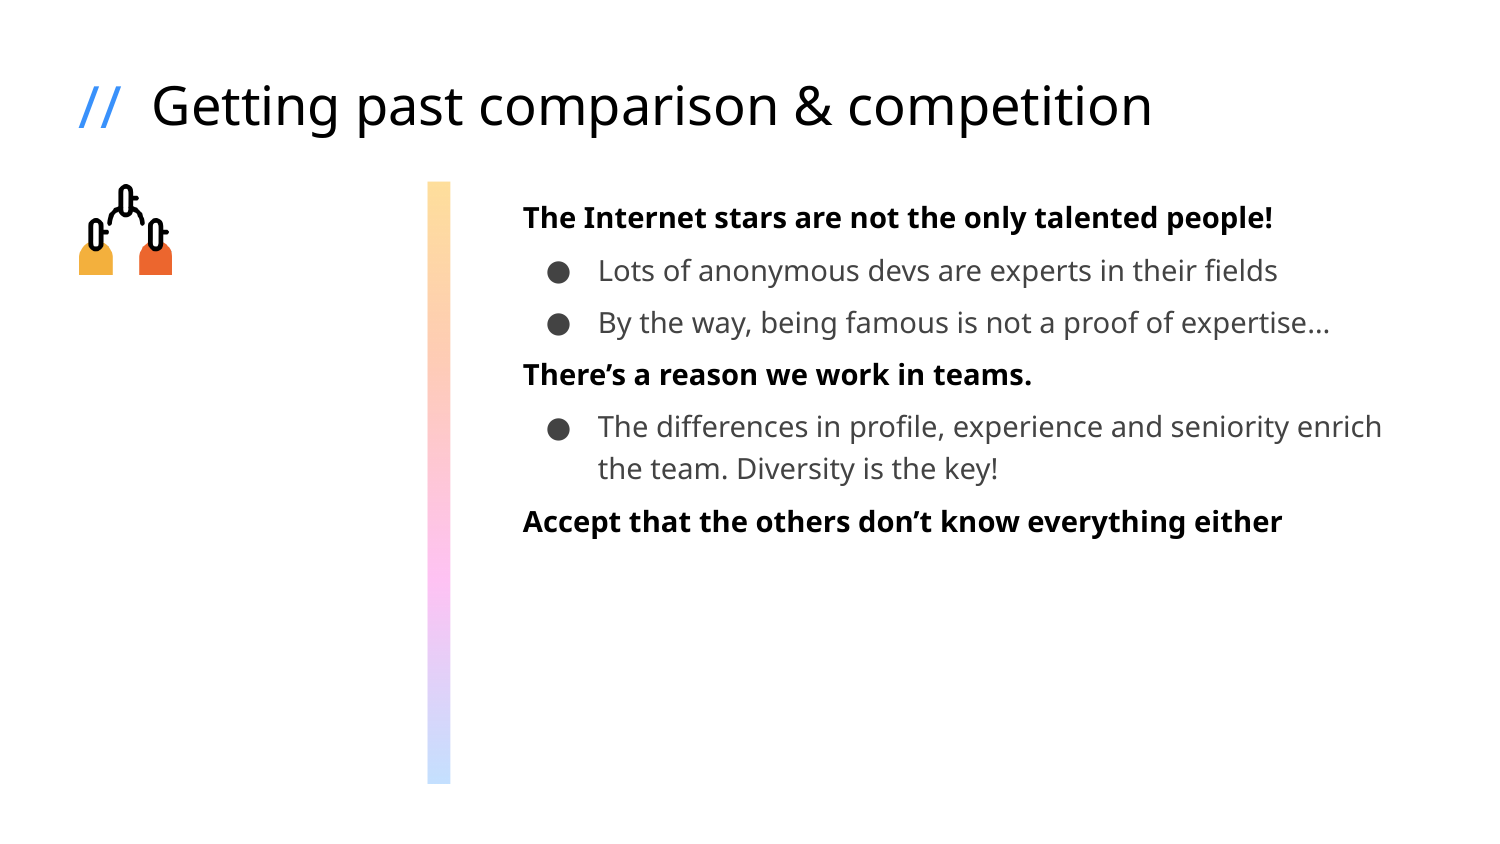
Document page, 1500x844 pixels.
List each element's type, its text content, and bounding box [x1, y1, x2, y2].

title Getting past comparison & competition [151, 71, 1413, 156]
picture [428, 182, 451, 784]
list The Internet stars are not the only talented people! Lots of anonymous devs are experts in their fields By the way, being famous is not a proof of expertise… There’s a reason we work in teams. The differences in profile, experience and seniority enrich the team. Diversity is the key! Accept that the others don’t know everything either [522, 192, 1413, 494]
picture [79, 184, 172, 275]
